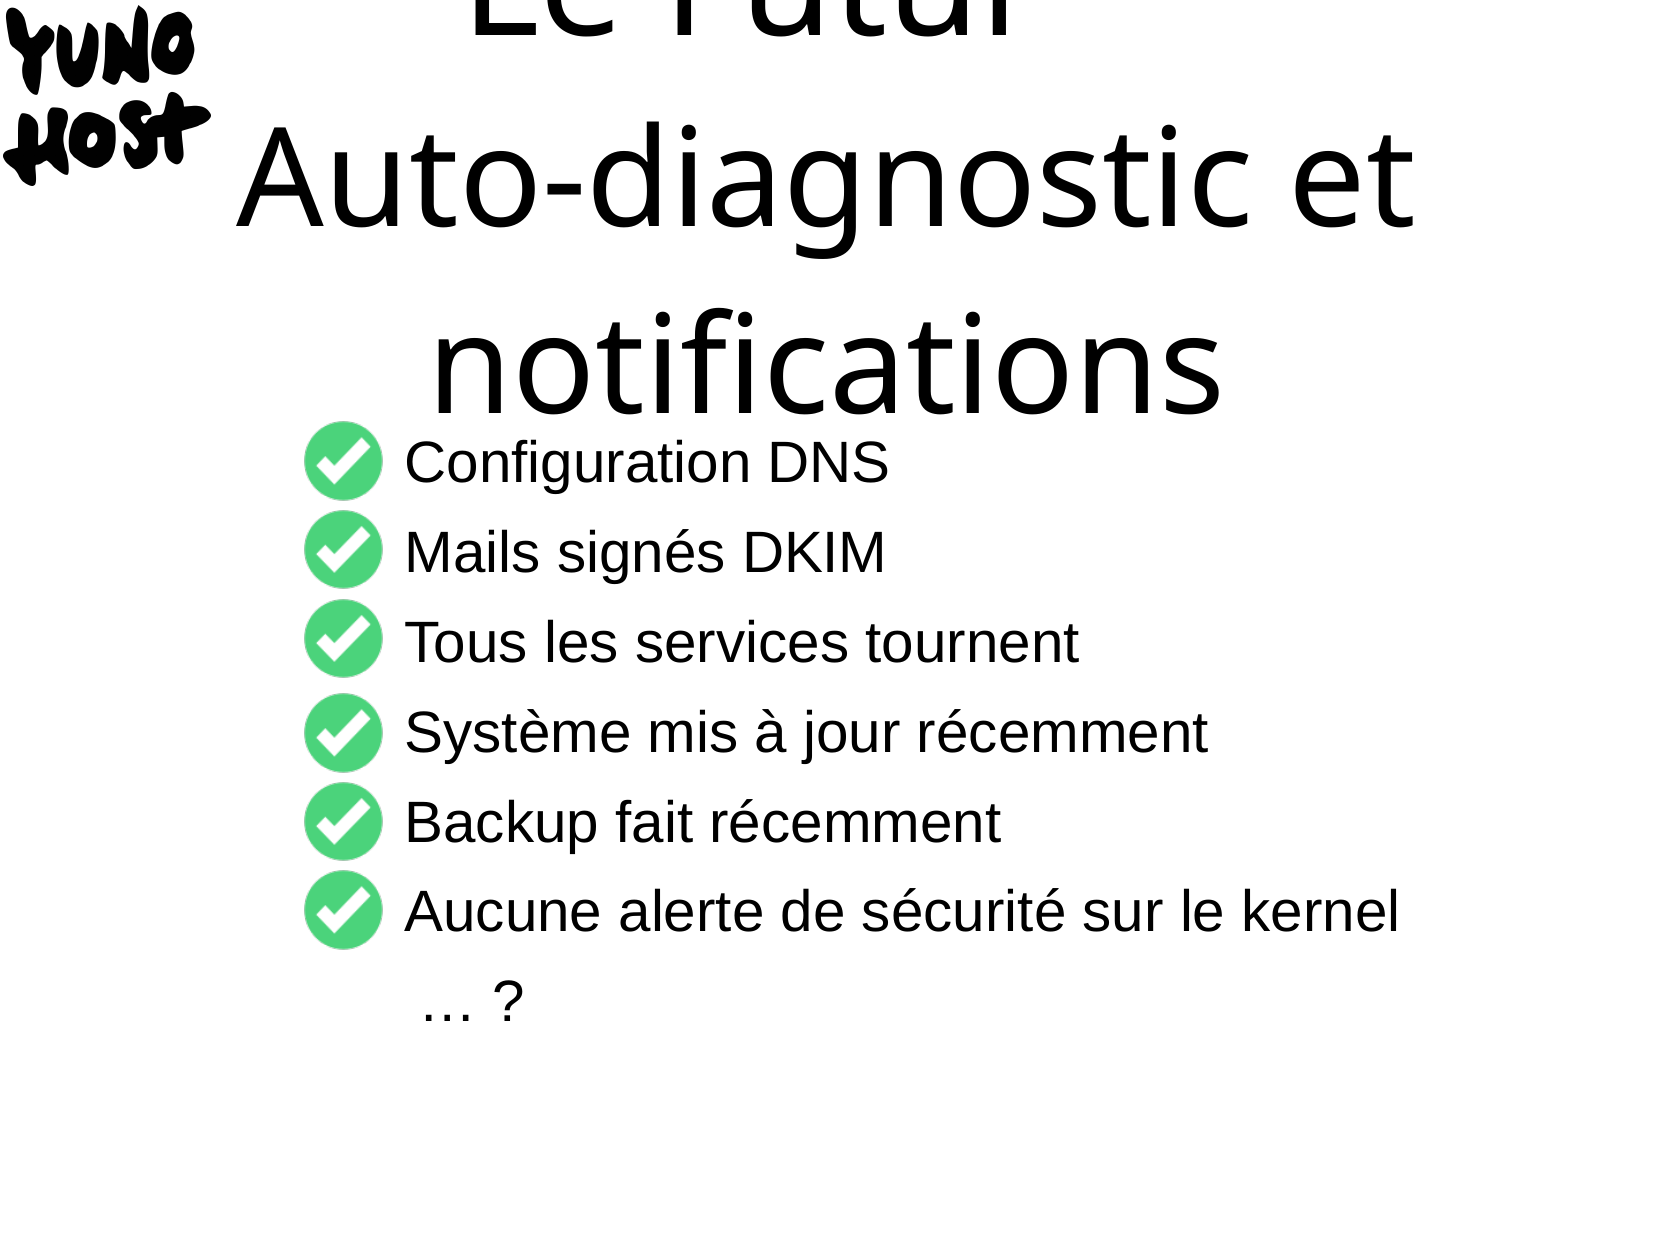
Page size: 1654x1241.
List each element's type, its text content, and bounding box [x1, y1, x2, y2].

picture [302, 691, 385, 775]
picture [302, 597, 385, 680]
picture [302, 508, 385, 592]
picture [302, 868, 385, 952]
text_box Configuration DNS Mails signés DKIM Tous les services tournent Système mis à jour récemment Backup fait récemment Aucune alerte de sécurité sur le kernel … ? [354, 332, 1418, 1132]
title Le FuturTM Auto-diagnostic et notifications [0, 2, 1654, 328]
picture [302, 780, 385, 863]
picture [302, 419, 354, 503]
